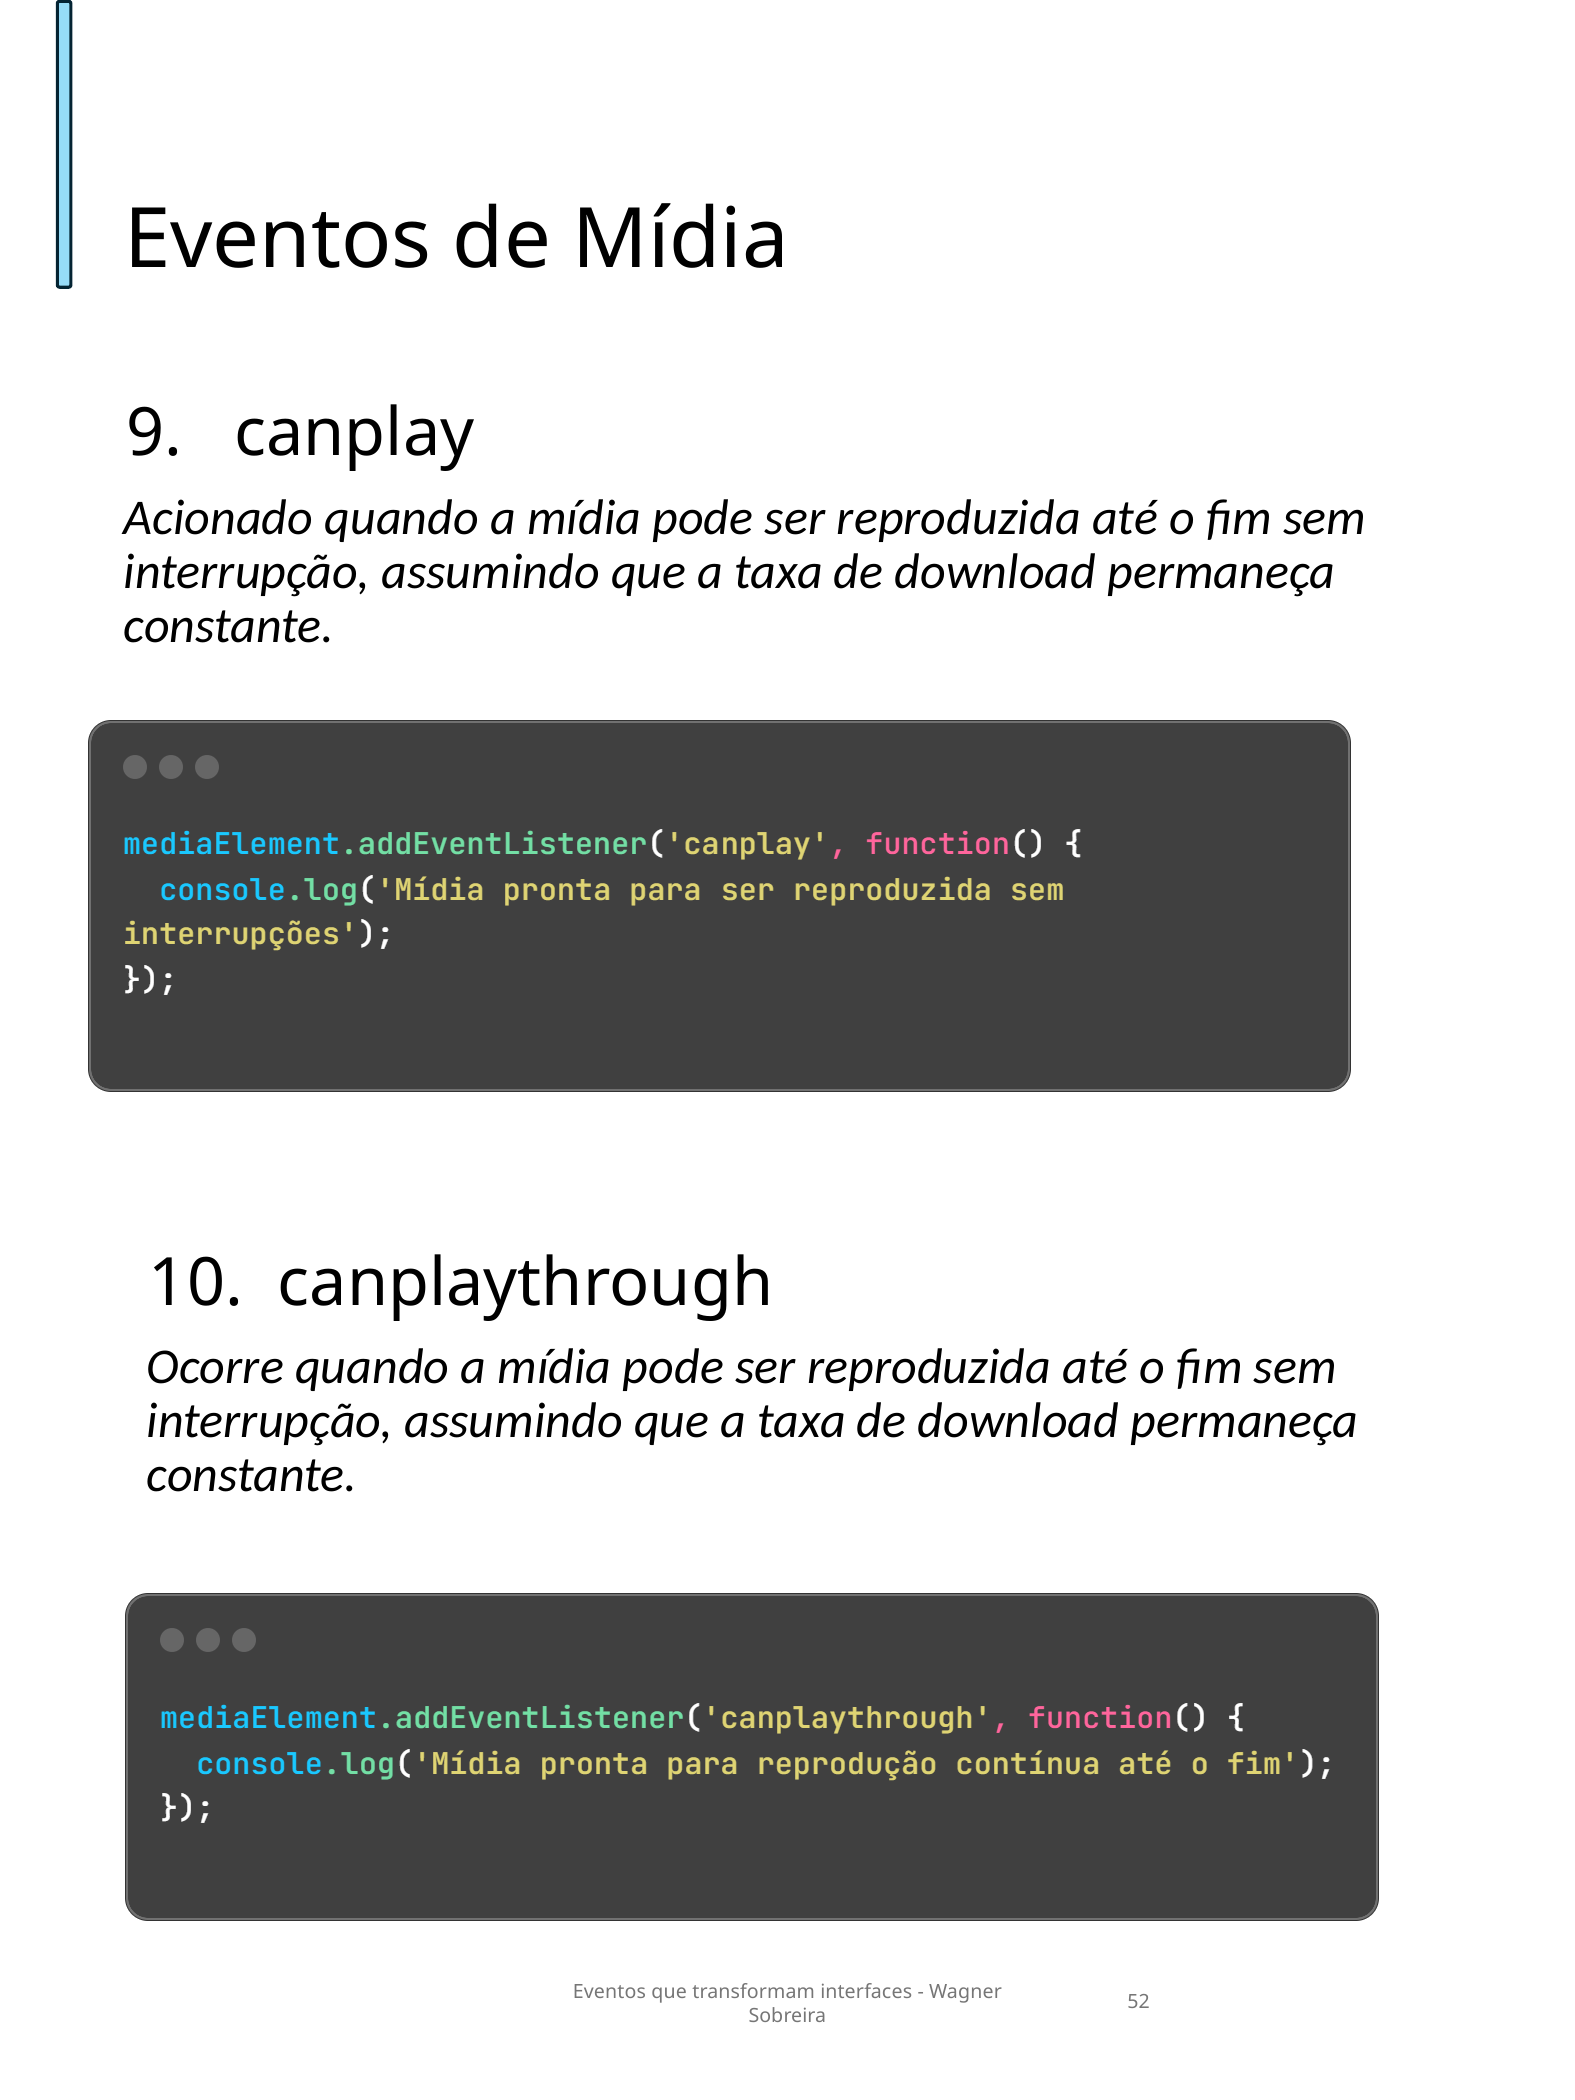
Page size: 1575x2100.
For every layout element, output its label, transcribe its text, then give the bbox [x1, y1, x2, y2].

text_box 10. canplaythrough [134, 1240, 1499, 1334]
text_box Eventos de Mídia [109, 188, 1474, 343]
picture [0, 1468, 1503, 2046]
footer Eventos que transformam interfaces - Wagner Sobreira [521, 1946, 1054, 2059]
slide_number 52 [1112, 1946, 1467, 2059]
text_box 9. canplay [111, 390, 1476, 485]
picture [0, 595, 1477, 1216]
text_box Ocorre quando a mídia pode ser reproduzida até o fim sem interrupção, assumindo que a taxa de download permaneça constante. [131, 1333, 1496, 1468]
text_box Acionado quando a mídia pode ser reproduzida até o fim sem interrupção, assumindo que a taxa de download permaneça constante. [108, 483, 1474, 595]
text_box [57, 1, 71, 288]
